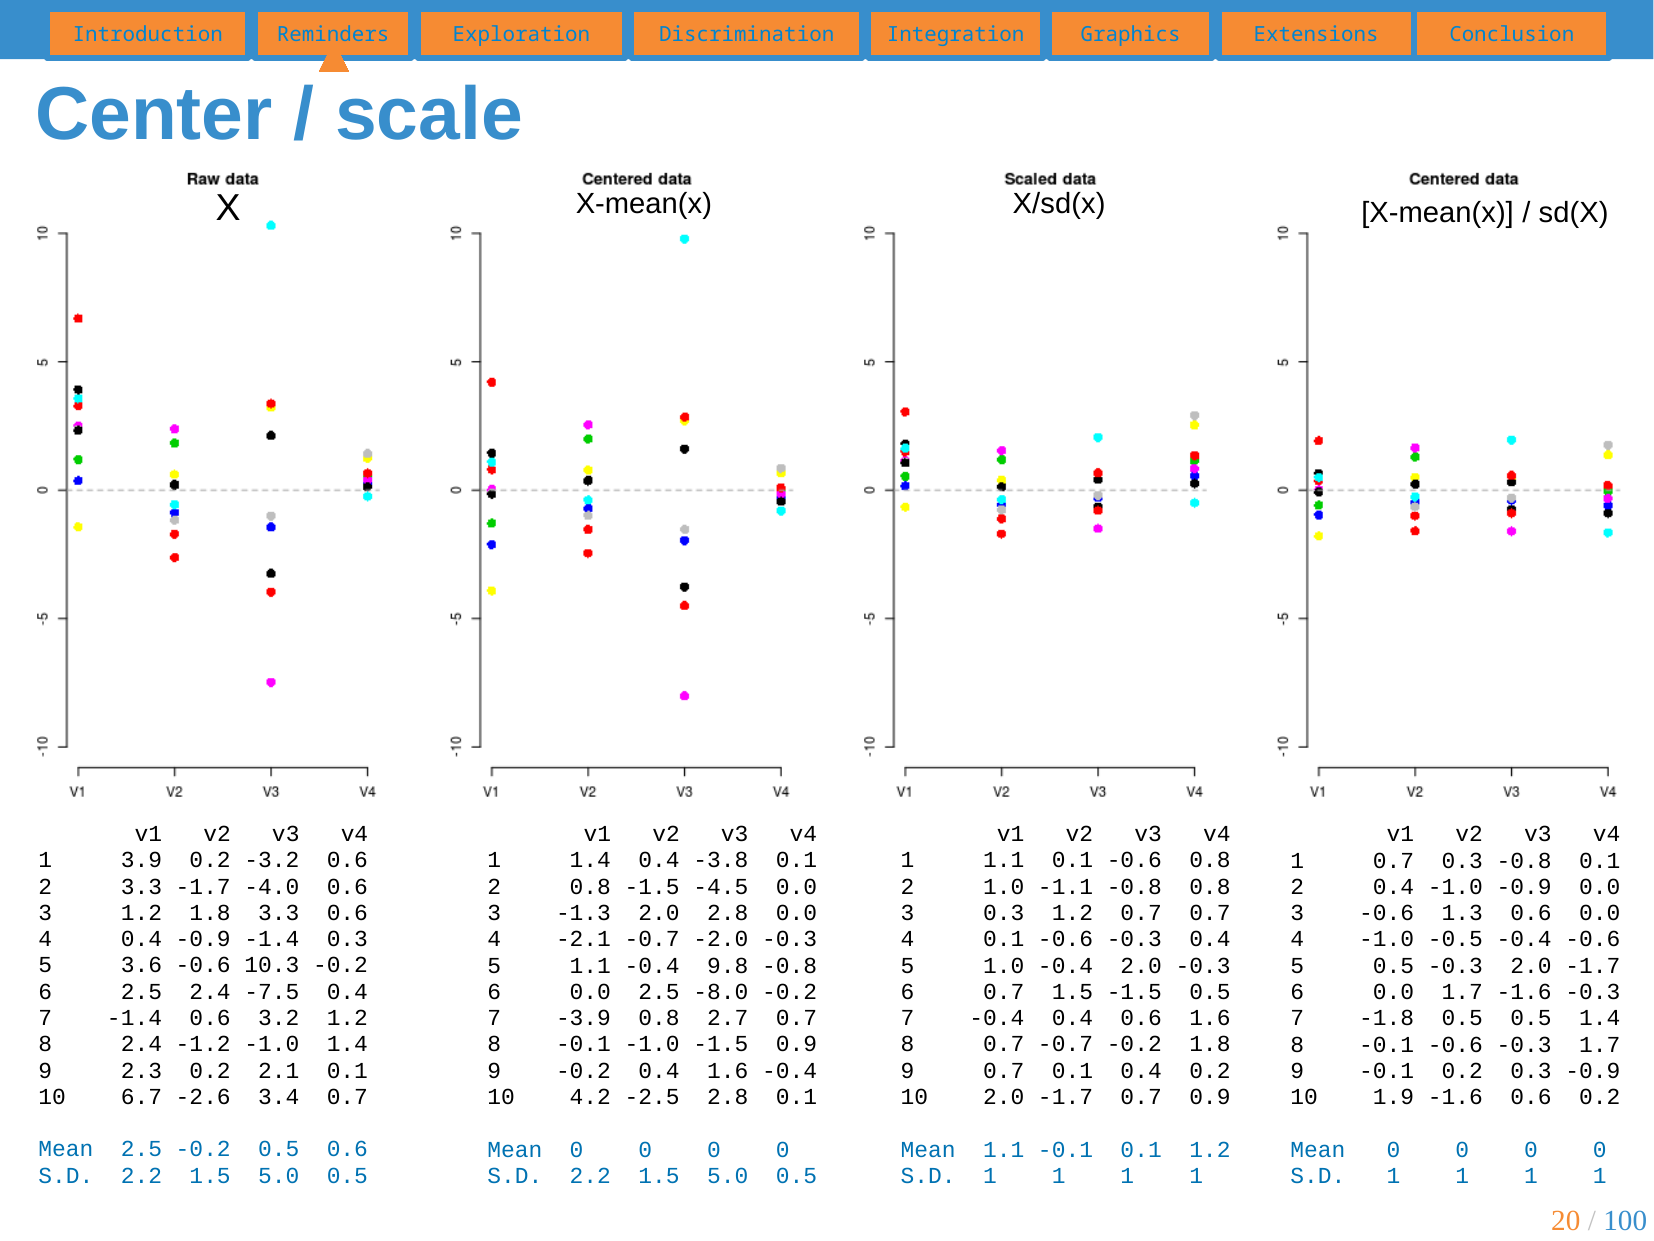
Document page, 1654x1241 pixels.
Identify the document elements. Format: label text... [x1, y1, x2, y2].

text_box [X-mean(x)] / sd(X) [1346, 188, 1630, 249]
text_box v1 v2 v3 v4 1 0.7 0.3 -0.8 0.1 2 0.4 -1.0 -0.9 0.0 3 -0.6 1.3 0.6 0.0 4 -1.0 -0.5 -0.4 -0.6 5 0.5 -0.3 2.0 -1.7 6 0.0 1.7 -1.6 -0.3 7 -1.8 0.5 0.5 1.4 8 -0.1 -0.6 -0.3 1.7 9 -0.1 0.2 0.3 -0.9 10 1.9 -1.6 0.6 0.2 Mean 0 0 0 0 S.D. 1 1 1 1 [1275, 815, 1642, 1205]
title Center / scale [35, 61, 1571, 146]
picture [0, 146, 1654, 851]
text_box [319, 41, 349, 72]
text_box X-mean(x) [561, 179, 739, 237]
text_box v1 v2 v3 v4 1 3.9 0.2 -3.2 0.6 2 3.3 -1.7 -4.0 0.6 3 1.2 1.8 3.3 0.6 4 0.4 -0.9 -1.4 0.3 5 3.6 -0.6 10.3 -0.2 6 2.5 2.4 -7.5 0.4 7 -1.4 0.6 3.2 1.2 8 2.4 -1.2 -1.0 1.4 9 2.3 0.2 2.1 0.1 10 6.7 -2.6 3.4 0.7 Mean 2.5 -0.2 0.5 0.6 S.D. 2.2 1.5 5.0 0.5 [23, 814, 390, 1205]
text_box X/sd(x) [998, 179, 1123, 237]
text_box v1 v2 v3 v4 1 1.4 0.4 -3.8 0.1 2 0.8 -1.5 -4.5 0.0 3 -1.3 2.0 2.8 0.0 4 -2.1 -0.7 -2.0 -0.3 5 1.1 -0.4 9.8 -0.8 6 0.0 2.5 -8.0 -0.2 7 -3.9 0.8 2.7 0.7 8 -0.1 -1.0 -1.5 0.9 9 -0.2 0.4 1.6 -0.4 10 4.2 -2.5 2.8 0.1 Mean 0 0 0 0 S.D. 2.2 1.5 5.0 0.5 [472, 815, 839, 1205]
text_box X [200, 179, 254, 237]
text_box v1 v2 v3 v4 1 1.1 0.1 -0.6 0.8 2 1.0 -1.1 -0.8 0.8 3 0.3 1.2 0.7 0.7 4 0.1 -0.6 -0.3 0.4 5 1.0 -0.4 2.0 -0.3 6 0.7 1.5 -1.5 0.5 7 -0.4 0.4 0.6 1.6 8 0.7 -0.7 -0.2 1.8 9 0.7 0.1 0.4 0.2 10 2.0 -1.7 0.7 0.9 Mean 1.1 -0.1 0.1 1.2 S.D. 1 1 1 1 [885, 815, 1252, 1205]
